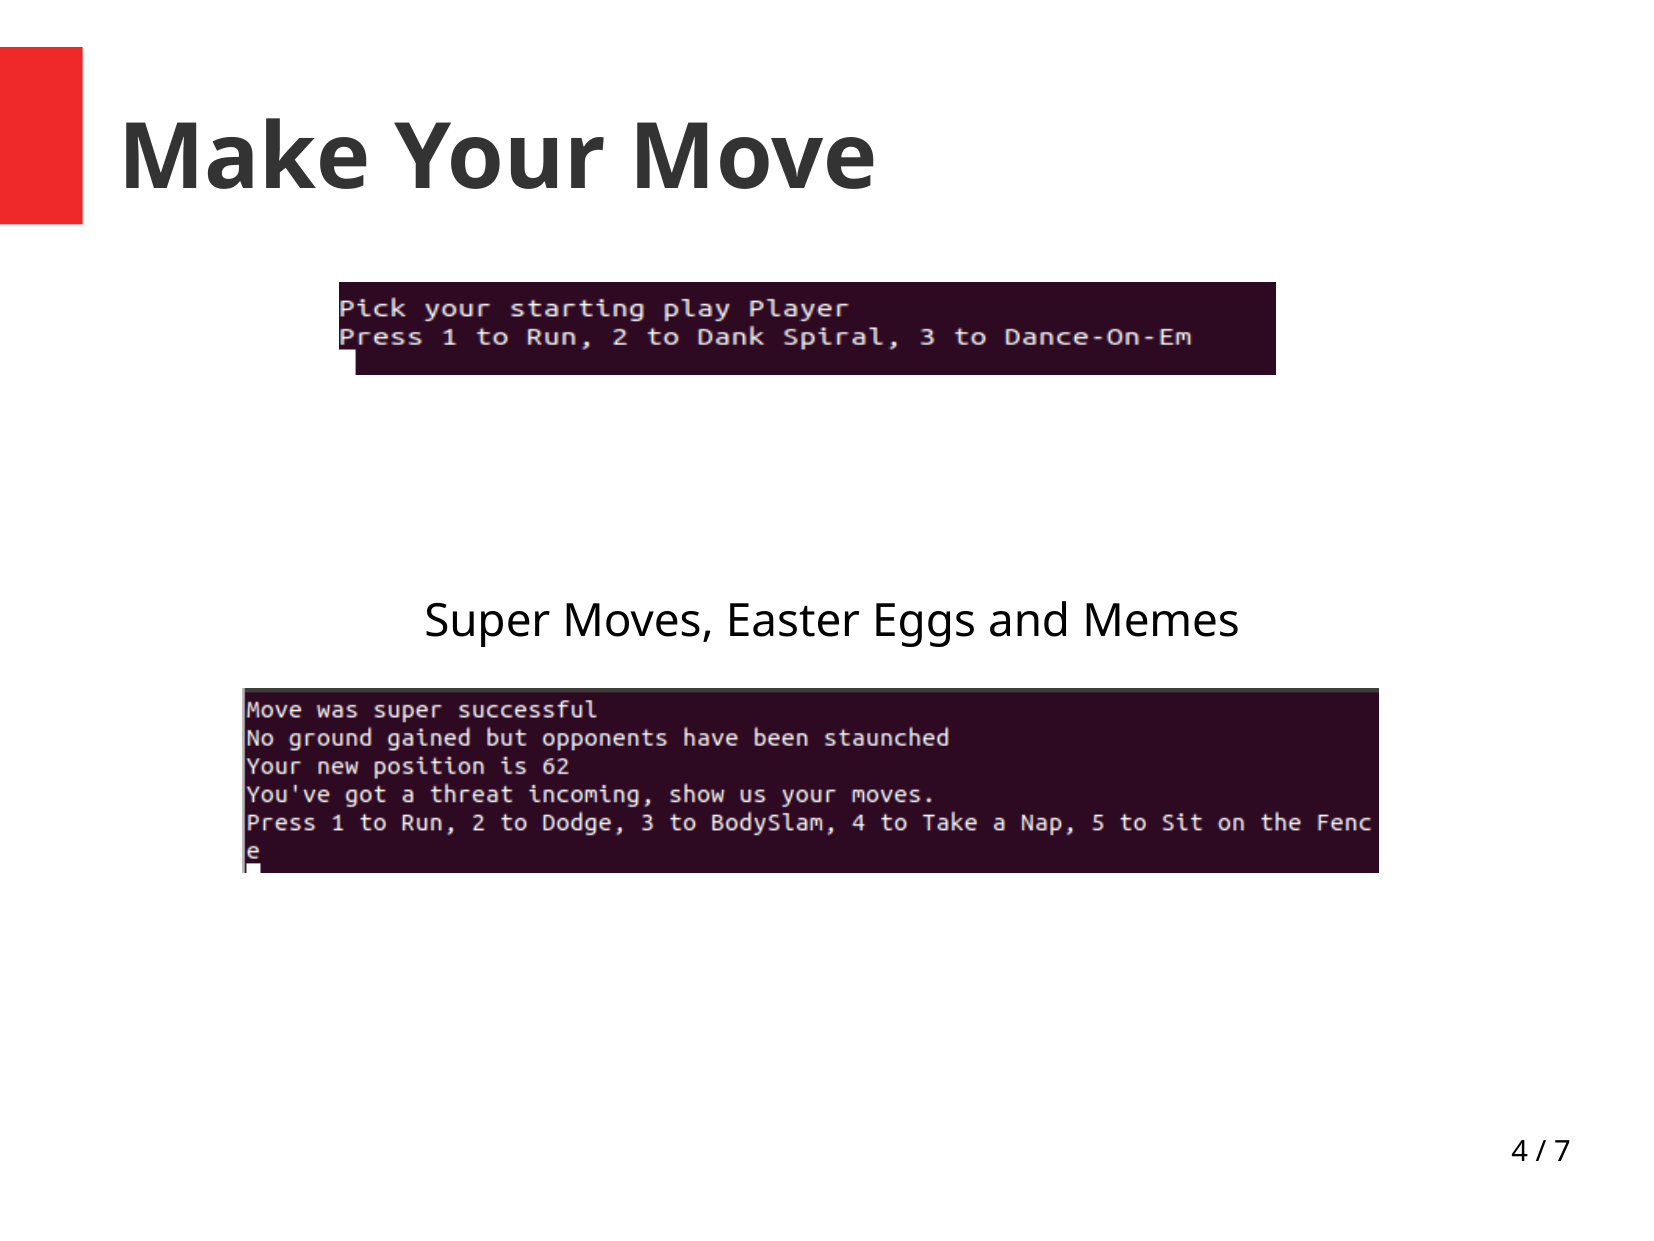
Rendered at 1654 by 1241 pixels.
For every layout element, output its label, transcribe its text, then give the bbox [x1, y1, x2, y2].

text_box Super Moves, Easter Eggs and Memes [300, 579, 1366, 663]
picture [242, 688, 1379, 873]
title Make Your Move [118, 49, 1571, 257]
picture [339, 282, 1276, 376]
